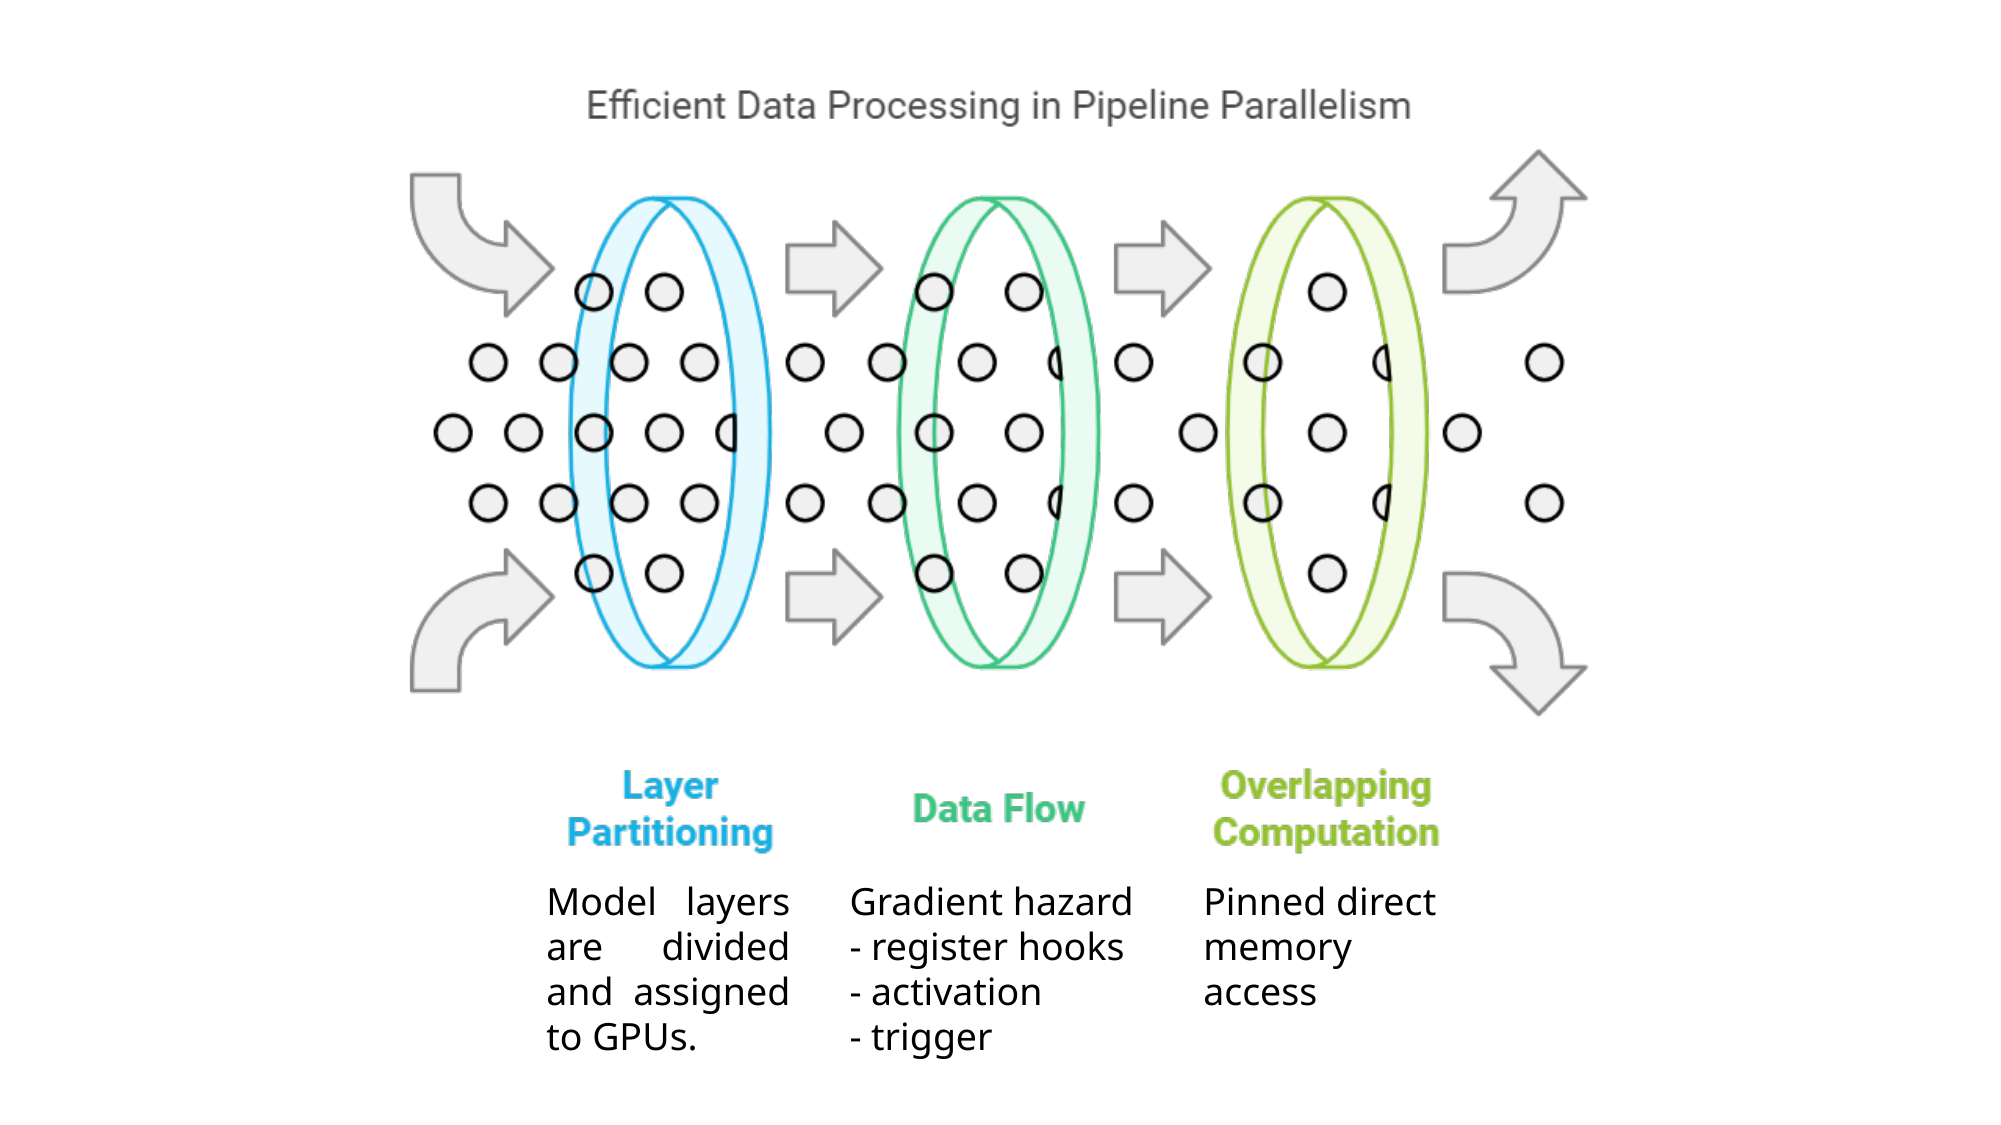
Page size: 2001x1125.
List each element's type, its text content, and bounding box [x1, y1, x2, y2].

picture [387, 58, 1612, 858]
text_box Gradient hazard - register hooks - activation - trigger [834, 870, 1165, 1067]
text_box Pinned direct memory access [1188, 870, 1467, 1022]
text_box Model layers are divided and assigned to GPUs. [531, 870, 811, 1067]
